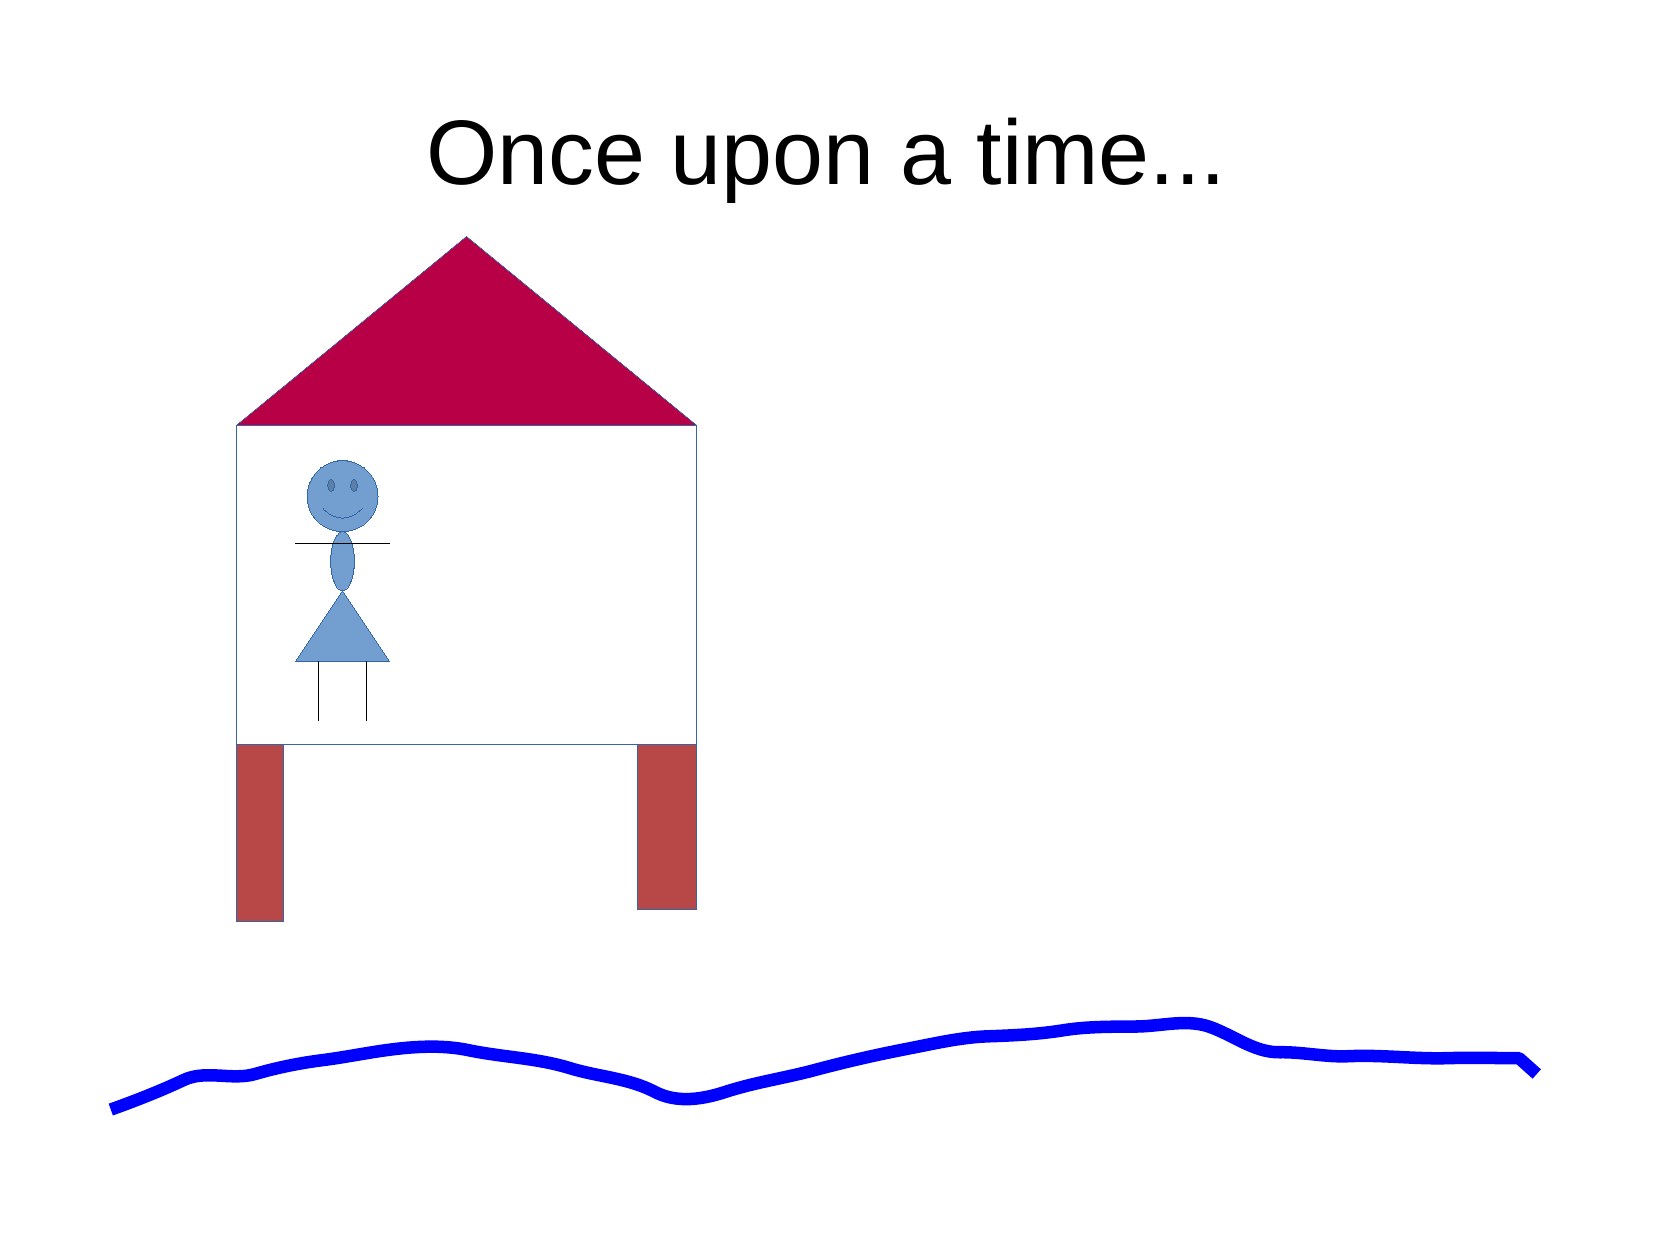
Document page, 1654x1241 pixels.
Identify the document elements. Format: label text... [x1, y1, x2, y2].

title Once upon a time... [82, 49, 1571, 257]
text_box [637, 744, 697, 910]
text_box [236, 236, 697, 426]
text_box [236, 744, 284, 922]
text_box [295, 544, 390, 662]
text_box [307, 460, 379, 543]
